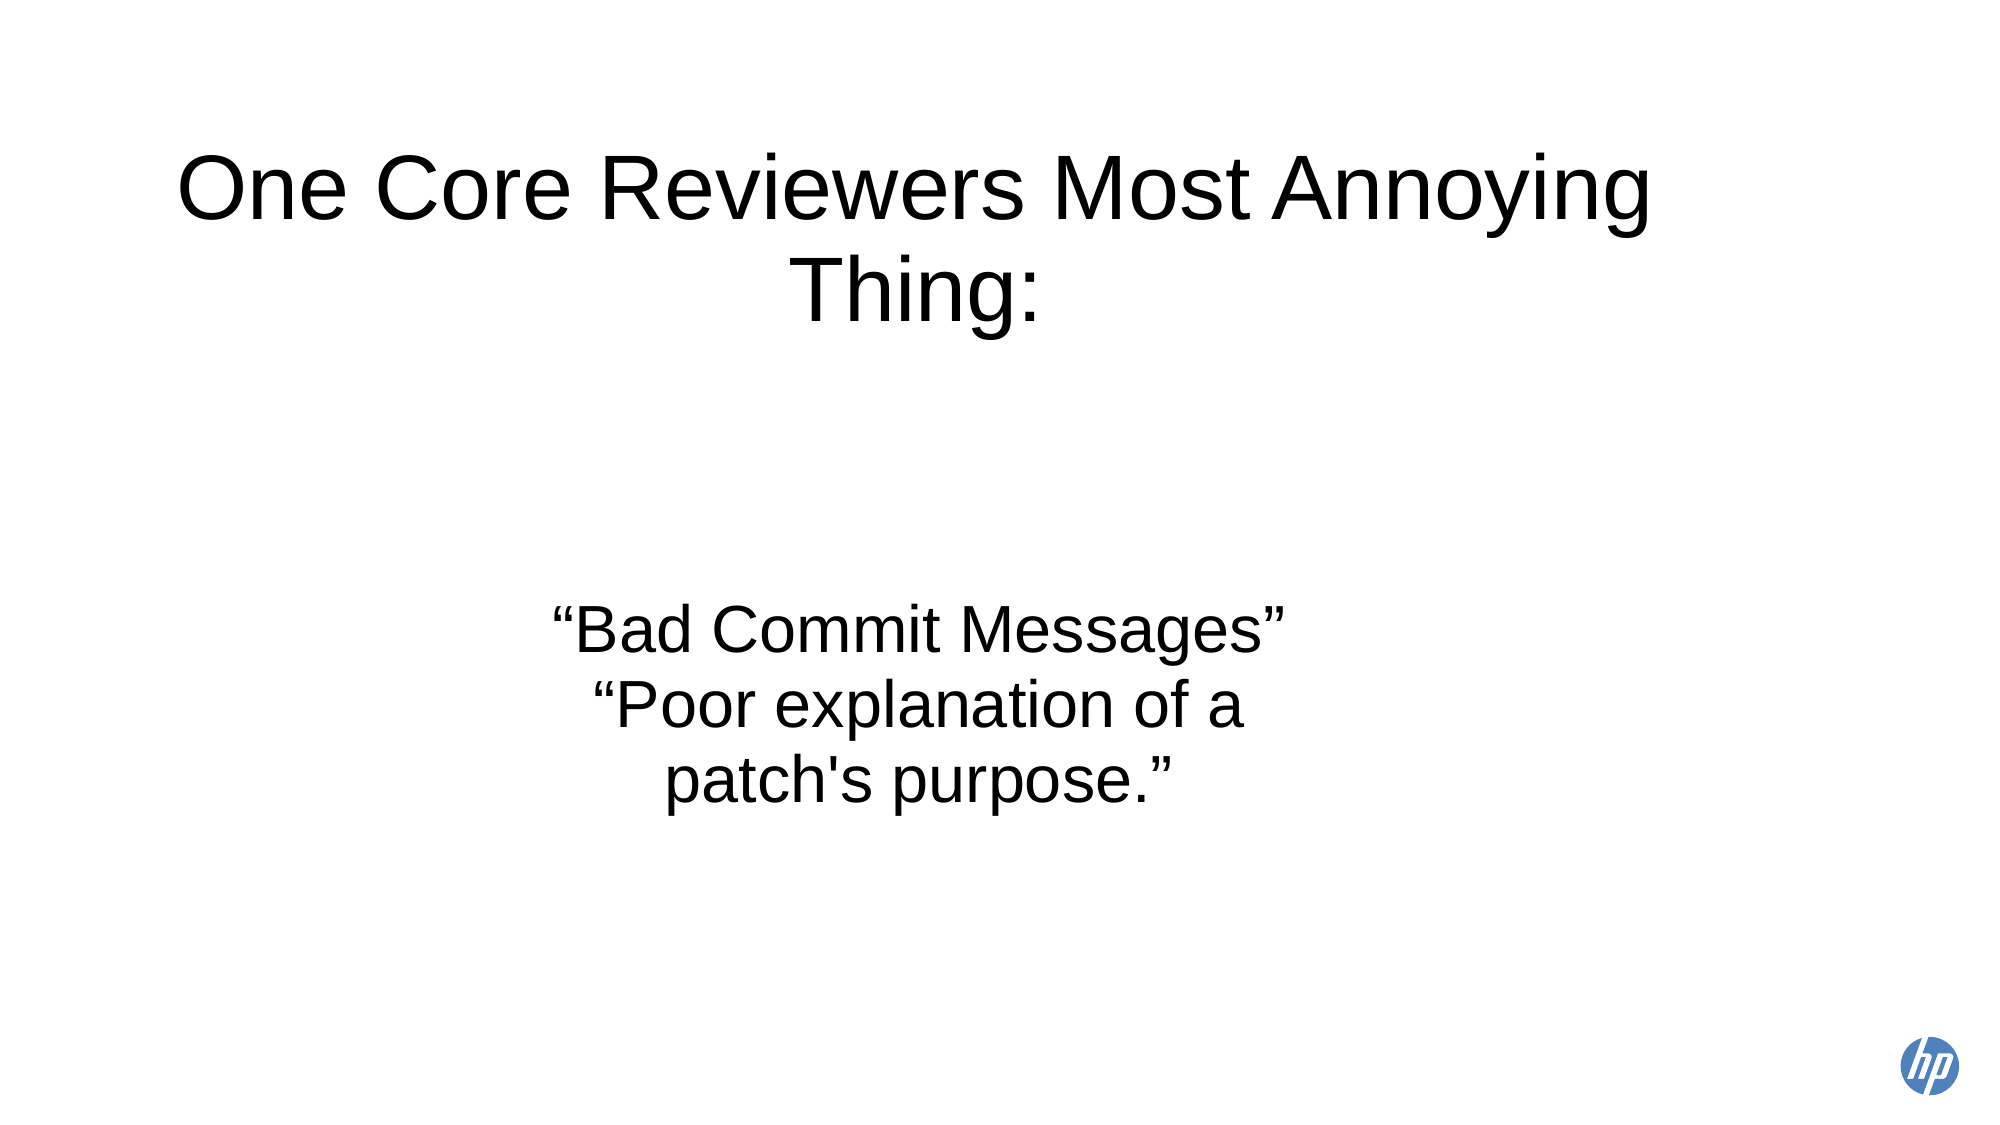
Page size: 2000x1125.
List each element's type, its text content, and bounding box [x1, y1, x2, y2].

title One Core Reviewers Most Annoying Thing: [165, 111, 1666, 367]
subtitle “Bad Commit Messages” “Poor explanation of a patch's purpose.” [480, 377, 1359, 1031]
